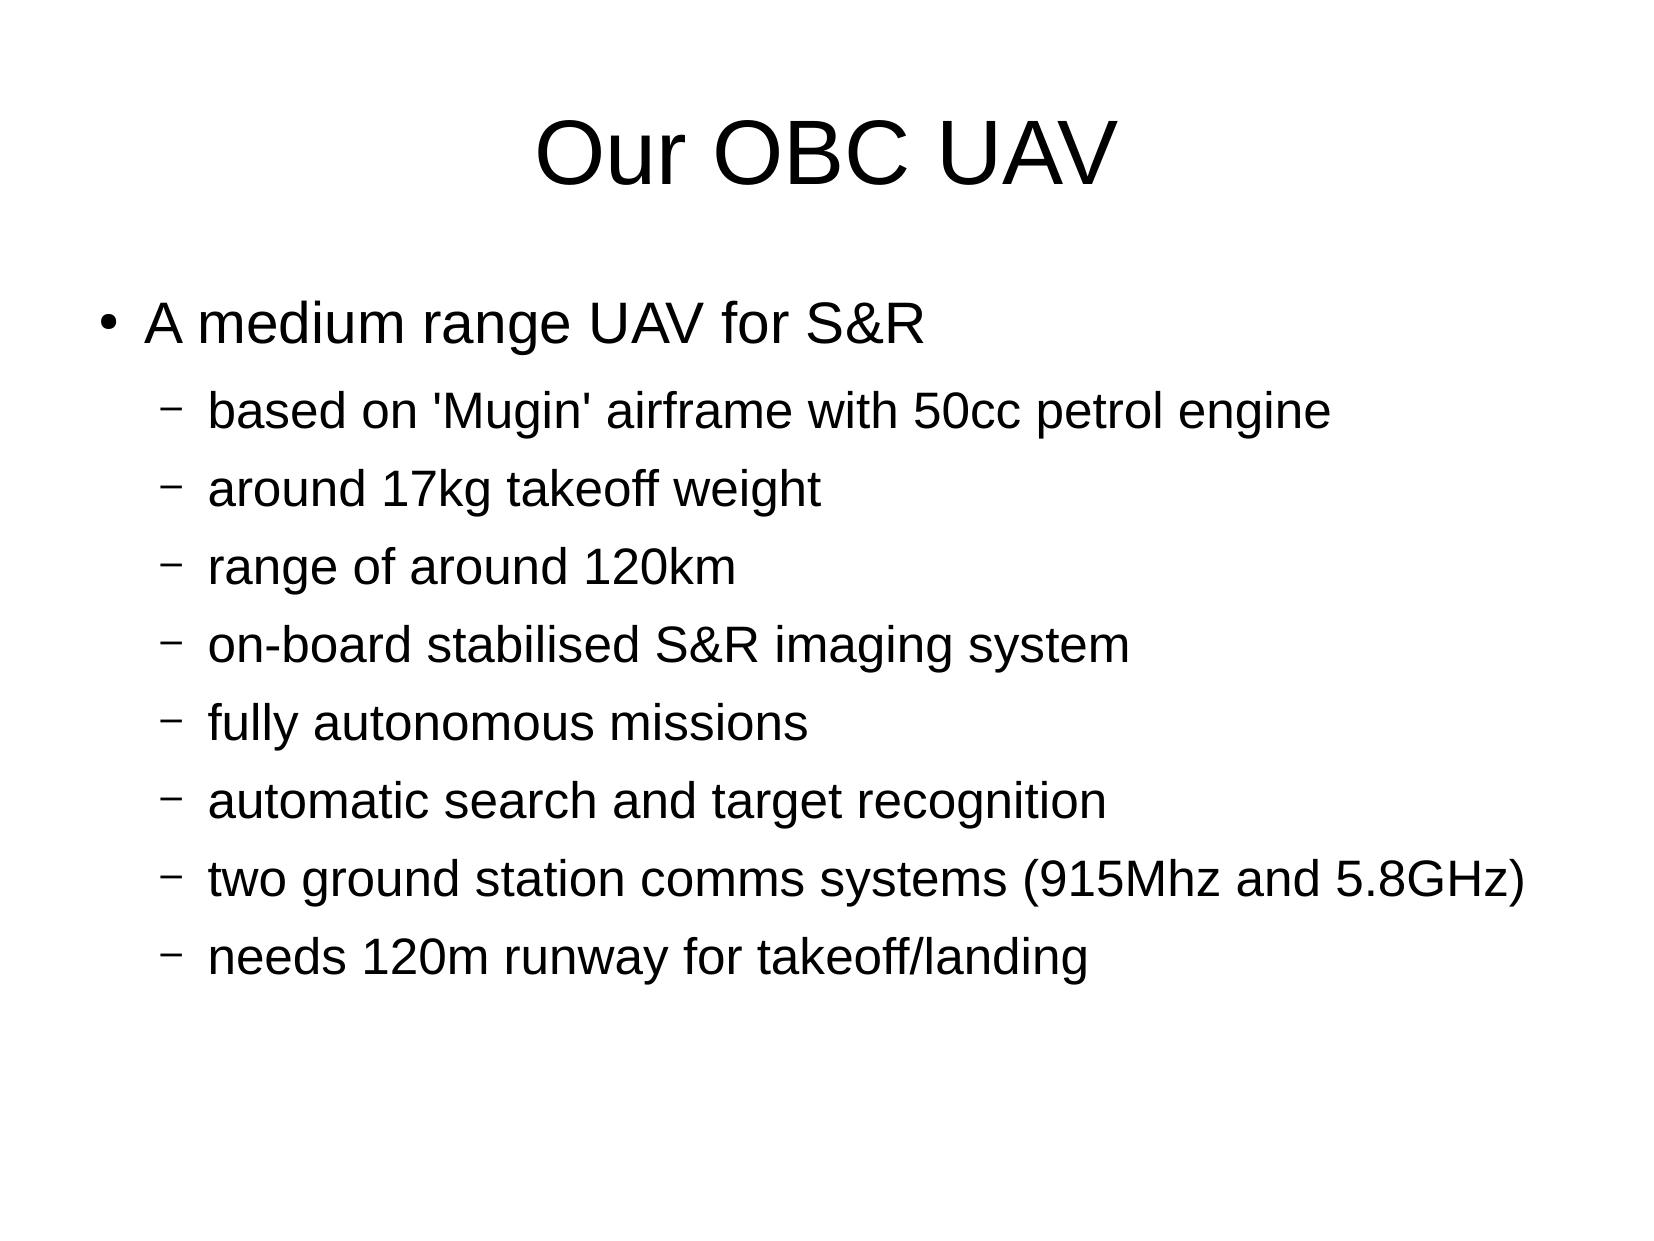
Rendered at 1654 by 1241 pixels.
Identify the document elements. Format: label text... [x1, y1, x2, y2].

list A medium range UAV for S&R based on 'Mugin' airframe with 50cc petrol engine around 17kg takeoff weight range of around 120km on-board stabilised S&R imaging system fully autonomous missions automatic search and target recognition two ground station comms systems (915Mhz and 5.8GHz) needs 120m runway for takeoff/landing [82, 290, 1538, 1010]
title Our OBC UAV [82, 49, 1571, 257]
